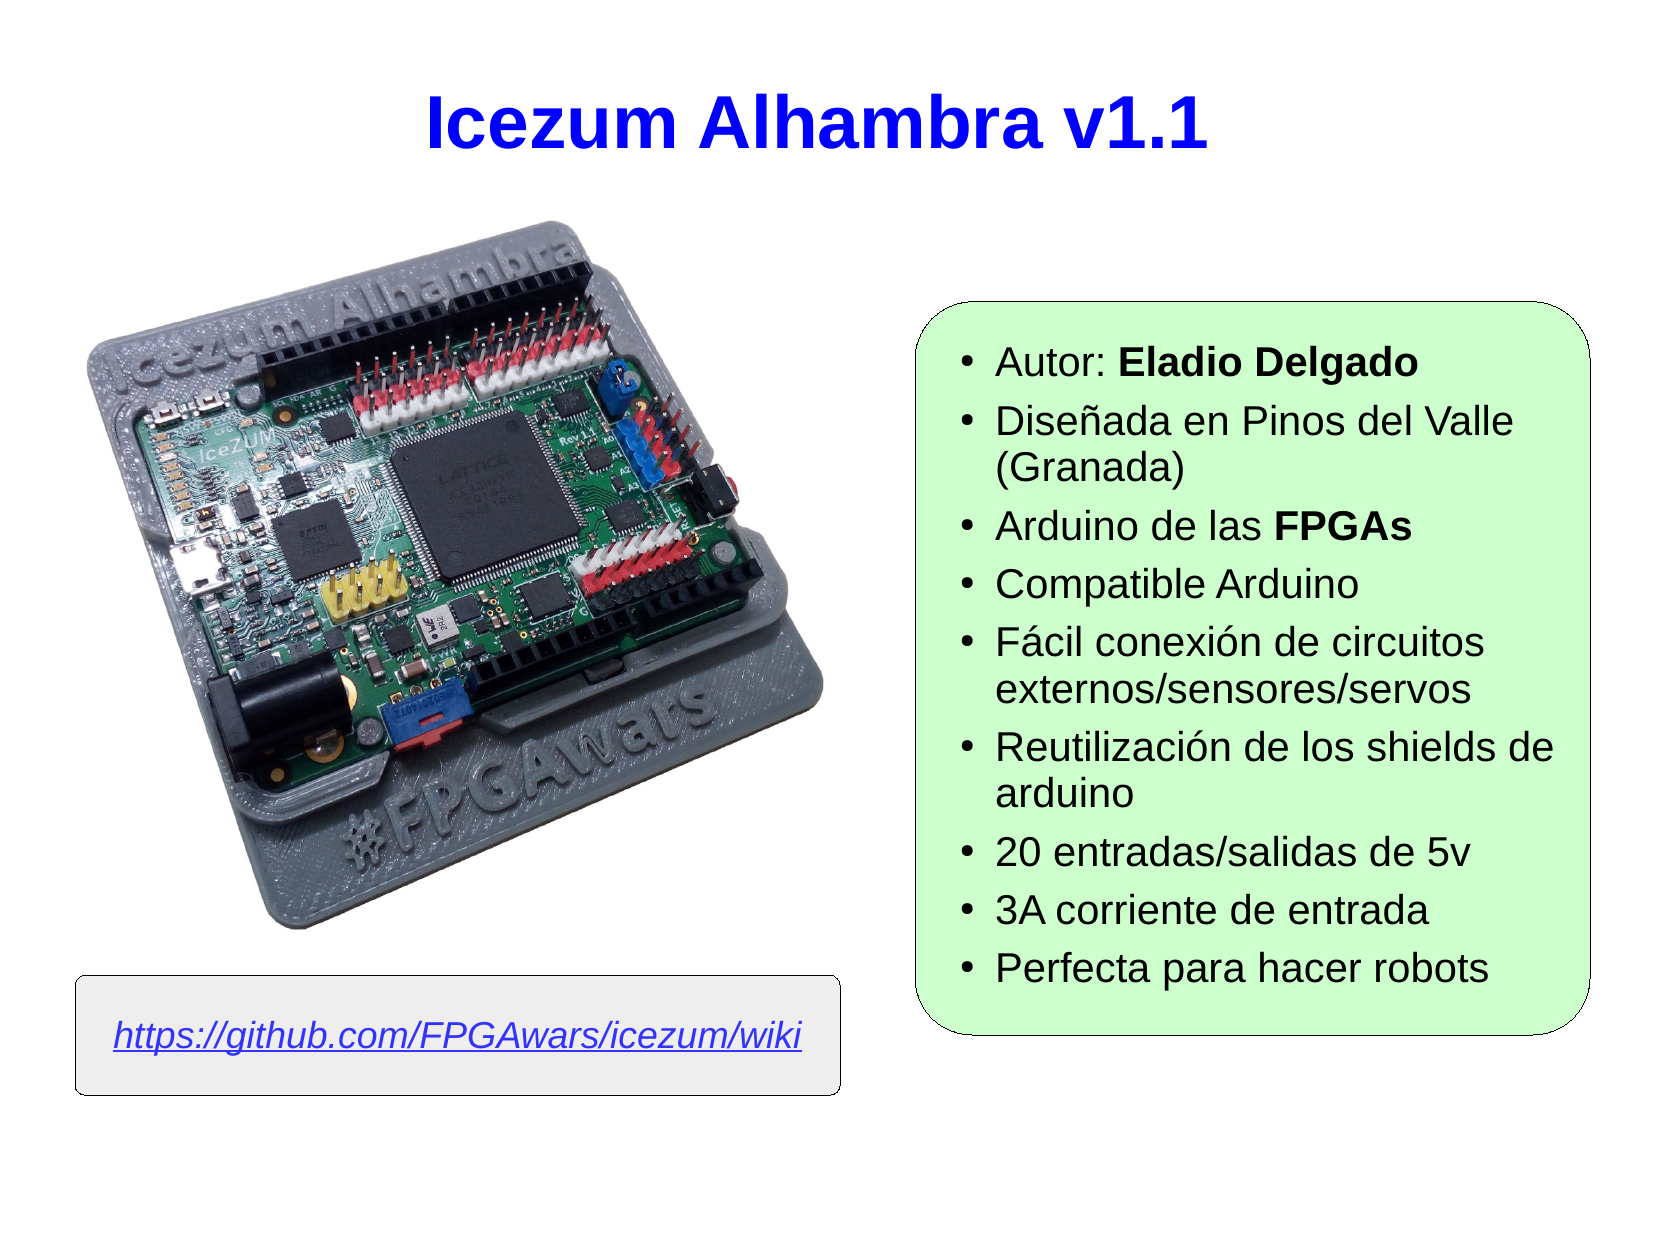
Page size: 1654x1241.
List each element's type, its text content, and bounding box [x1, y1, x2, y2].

text_box Icezum Alhambra v1.1 [90, 73, 1546, 211]
picture [74, 210, 841, 946]
text_box https://github.com/FPGAwars/icezum/wiki [75, 975, 841, 1096]
text_box [915, 301, 1583, 1028]
text_box Autor: Eladio Delgado Diseñada en Pinos del Valle (Granada) Arduino de las FPGAs Compatible Arduino Fácil conexión de circuitos externos/sensores/servos Reutilización de los shields de arduino 20 entradas/salidas de 5v 3A corriente de entrada Perfecta para hacer robots [945, 331, 1591, 1058]
